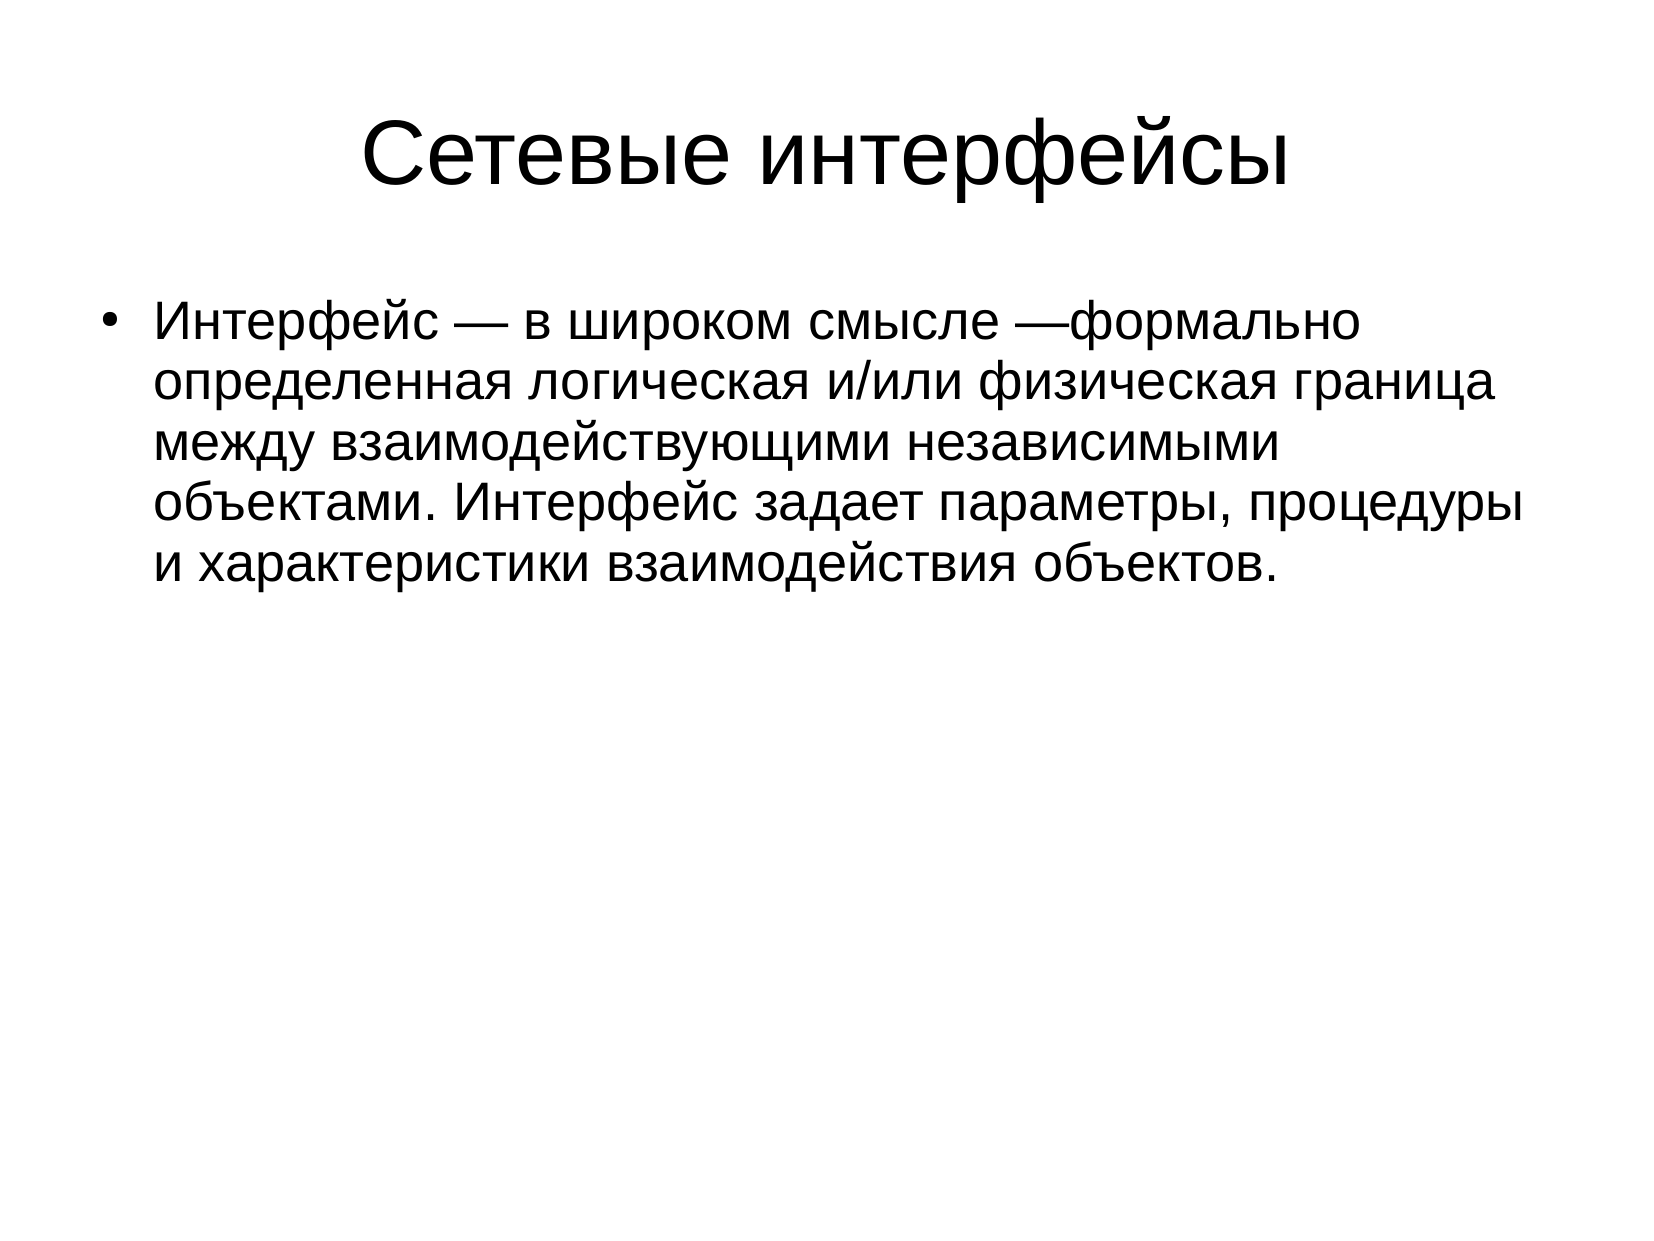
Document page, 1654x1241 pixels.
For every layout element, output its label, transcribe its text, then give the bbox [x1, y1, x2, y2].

title Сетевые интерфейсы [82, 49, 1571, 257]
list Интерфейс — в широком смысле —формально определенная логическая и/или физическая граница между взаимодействующими независимыми объектами. Интерфейс задает параметры, процедуры и характеристики взаимодействия объектов. [82, 290, 1571, 1010]
